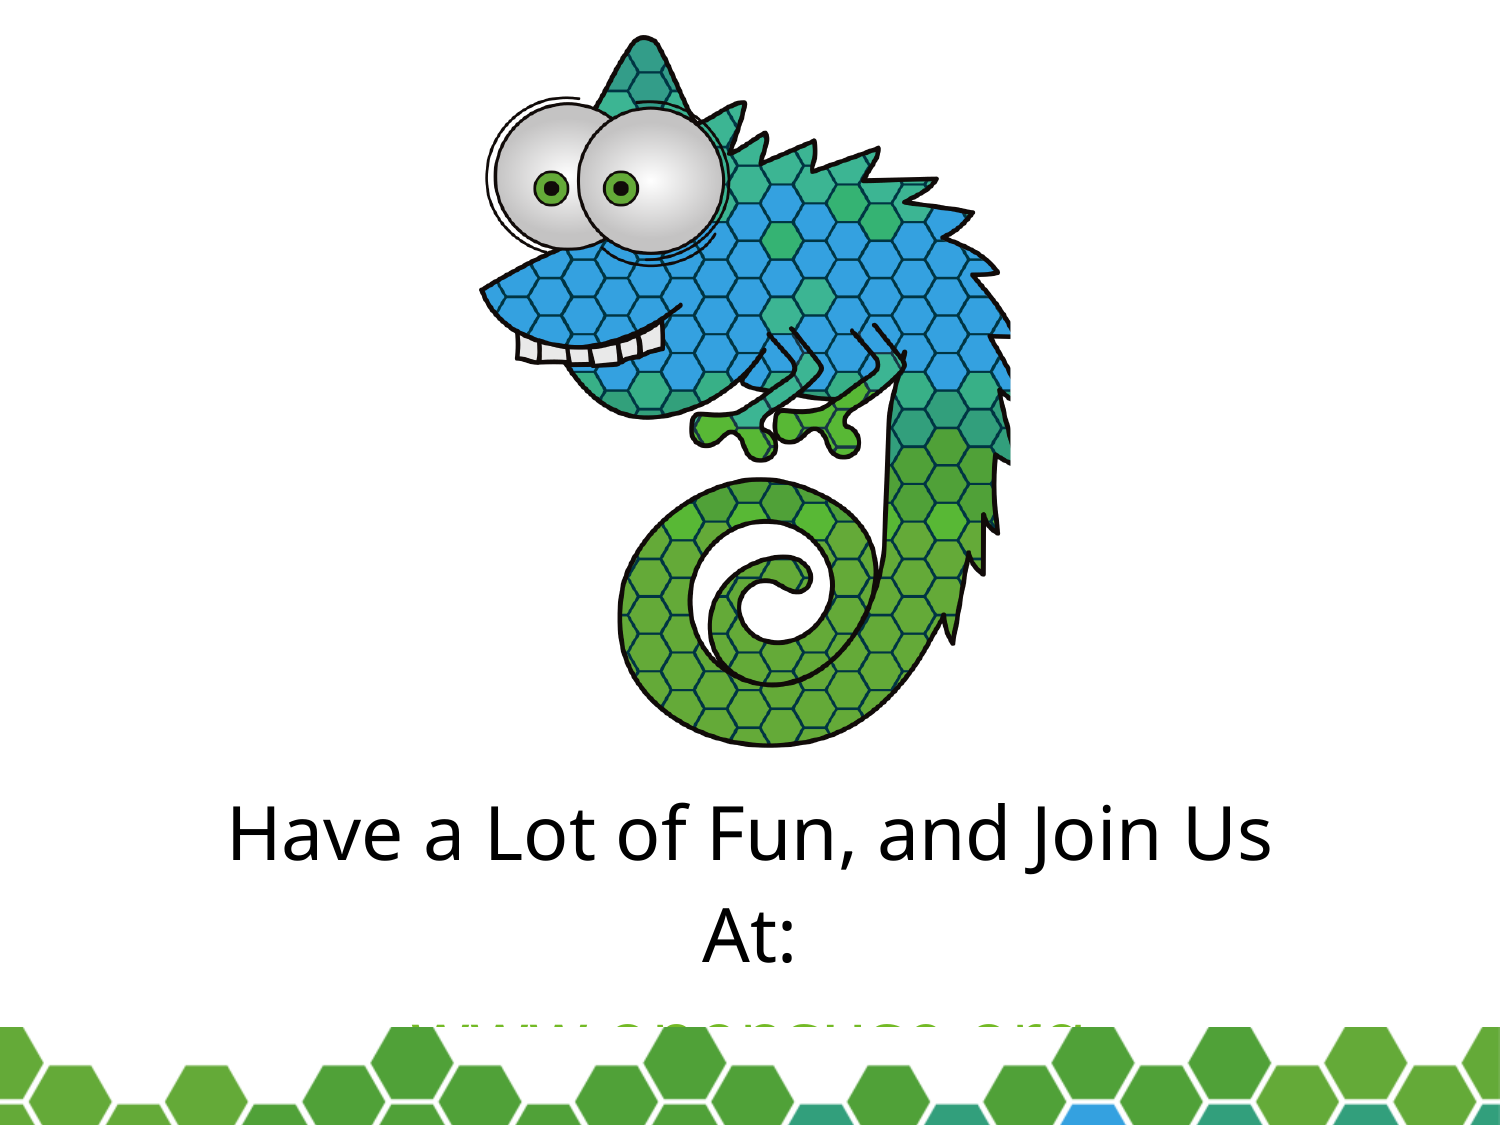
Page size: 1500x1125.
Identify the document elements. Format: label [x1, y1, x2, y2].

picture [479, 35, 1021, 748]
picture [0, 1027, 1500, 1125]
